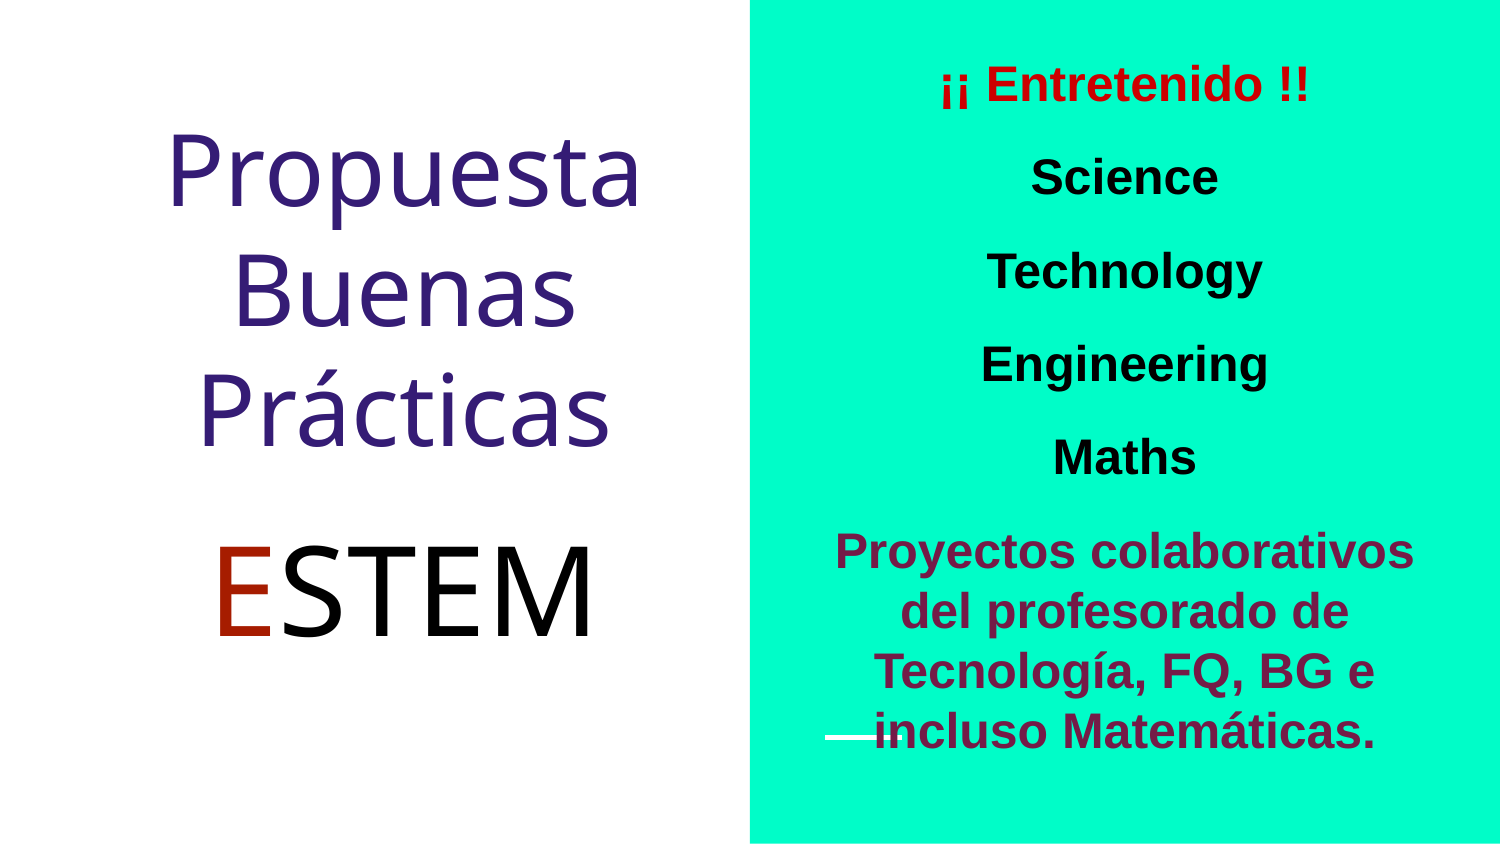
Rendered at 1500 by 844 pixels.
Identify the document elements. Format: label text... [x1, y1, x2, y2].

text_box ¡¡ Entretenido !! Science Technology Engineering Maths Proyectos colaborativos del profesorado de Tecnología, FQ, BG e incluso Matemáticas. [810, 44, 1440, 766]
text_box Propuesta Buenas Prácticas ESTEM [72, 44, 737, 677]
